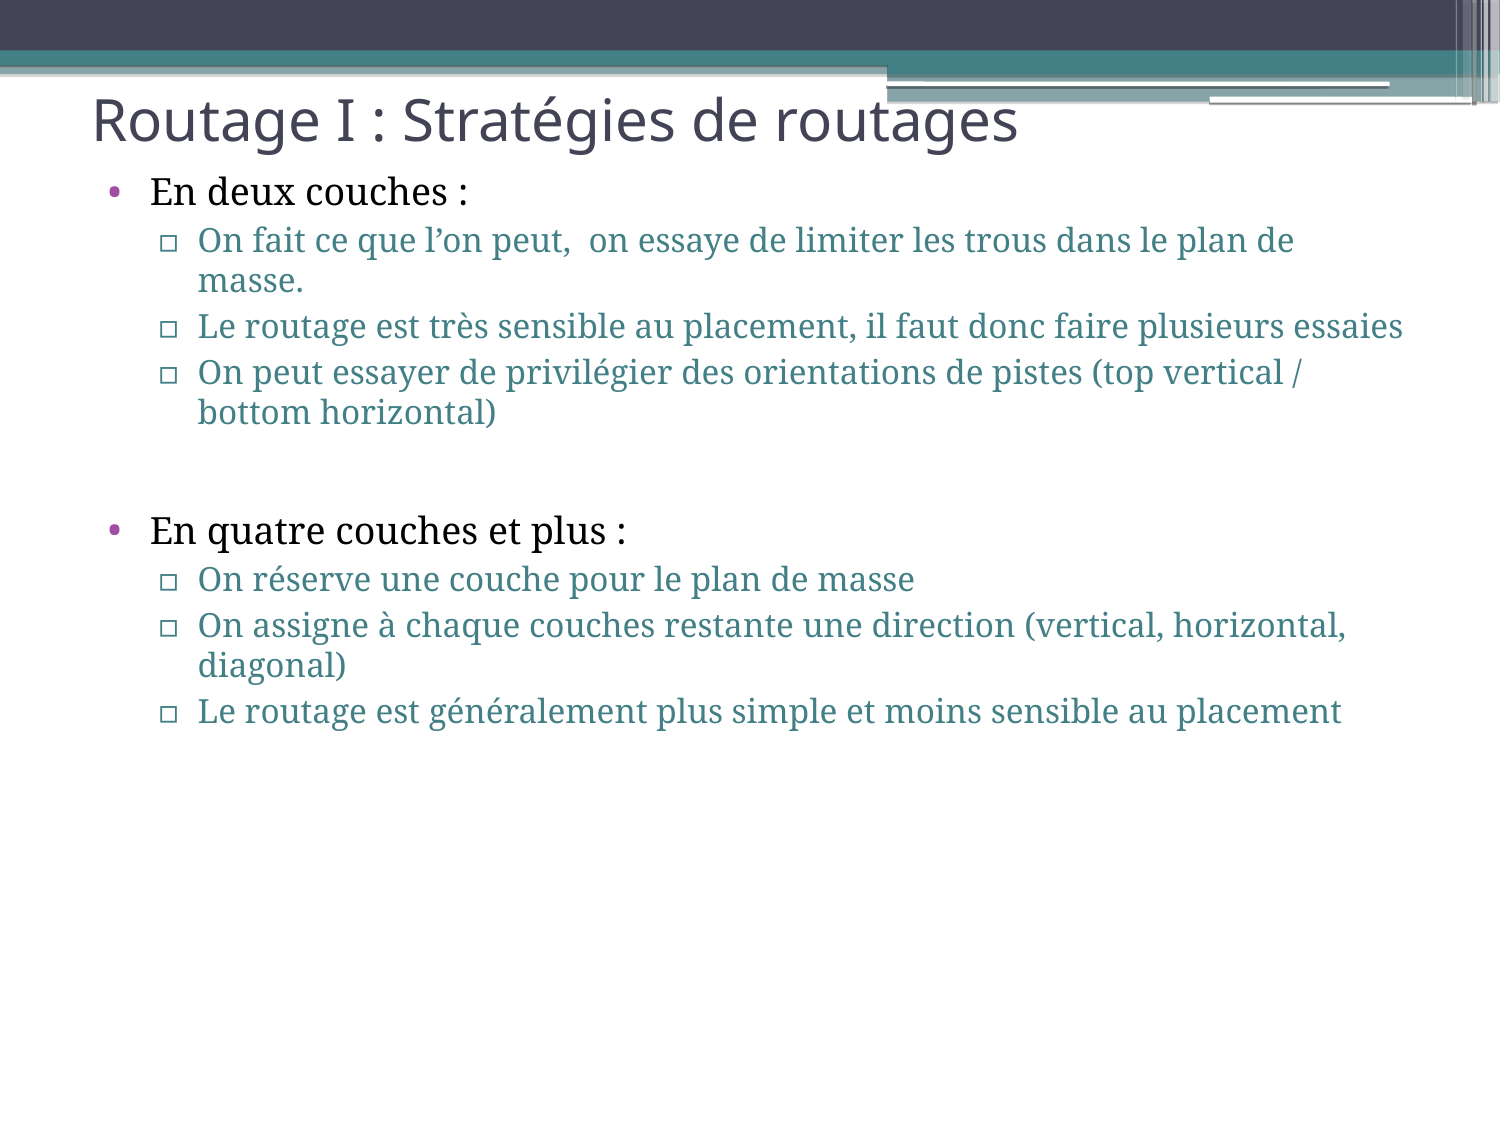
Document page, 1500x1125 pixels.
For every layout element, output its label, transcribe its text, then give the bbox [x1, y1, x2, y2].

title Routage I : Stratégies de routages [76, 30, 1427, 206]
list En deux couches : On fait ce que l’on peut, on essaye de limiter les trous dans le plan de masse. Le routage est très sensible au placement, il faut donc faire plusieurs essaies On peut essayer de privilégier des orientations de pistes (top vertical / bottom horizontal) En quatre couches et plus : On réserve une couche pour le plan de masse On assigne à chaque couches restante une direction (vertical, horizontal, diagonal) Le routage est généralement plus simple et moins sensible au placement [75, 160, 1425, 1079]
